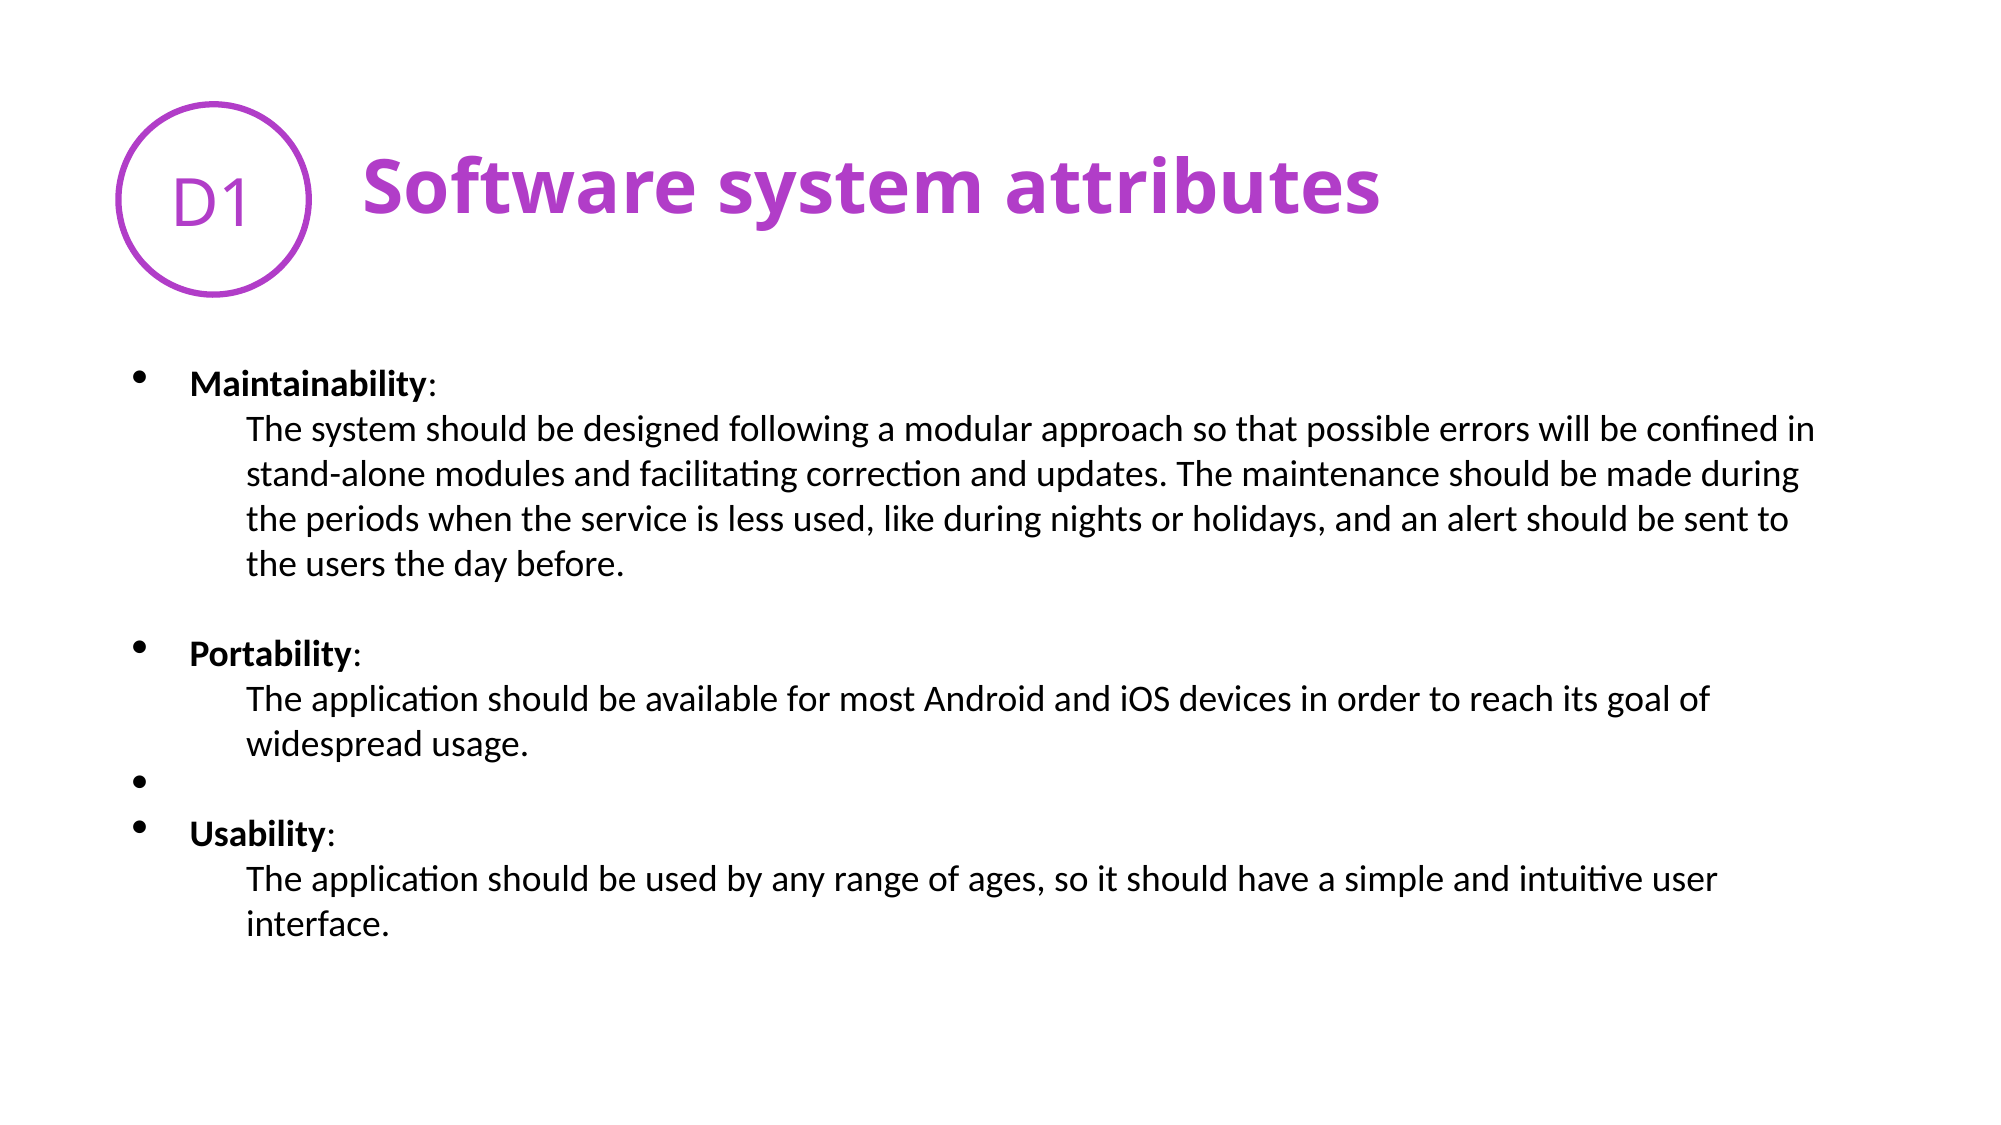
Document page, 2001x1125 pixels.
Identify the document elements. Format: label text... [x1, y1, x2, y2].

text_box D1 [118, 104, 309, 295]
text_box Maintainability: The system should be designed following a modular approach so that possible errors will be confined in stand-alone modules and facilitating correction and updates. The maintenance should be made during the periods when the service is less used, like during nights or holidays, and an alert should be sent to the users the day before. Portability: The application should be available for most Android and iOS devices in order to reach its goal of widespread usage. Usability: The application should be used by any range of ages, so it should have a simple and intuitive user interface. [118, 351, 1934, 913]
list Software system attributes [347, 141, 1756, 258]
